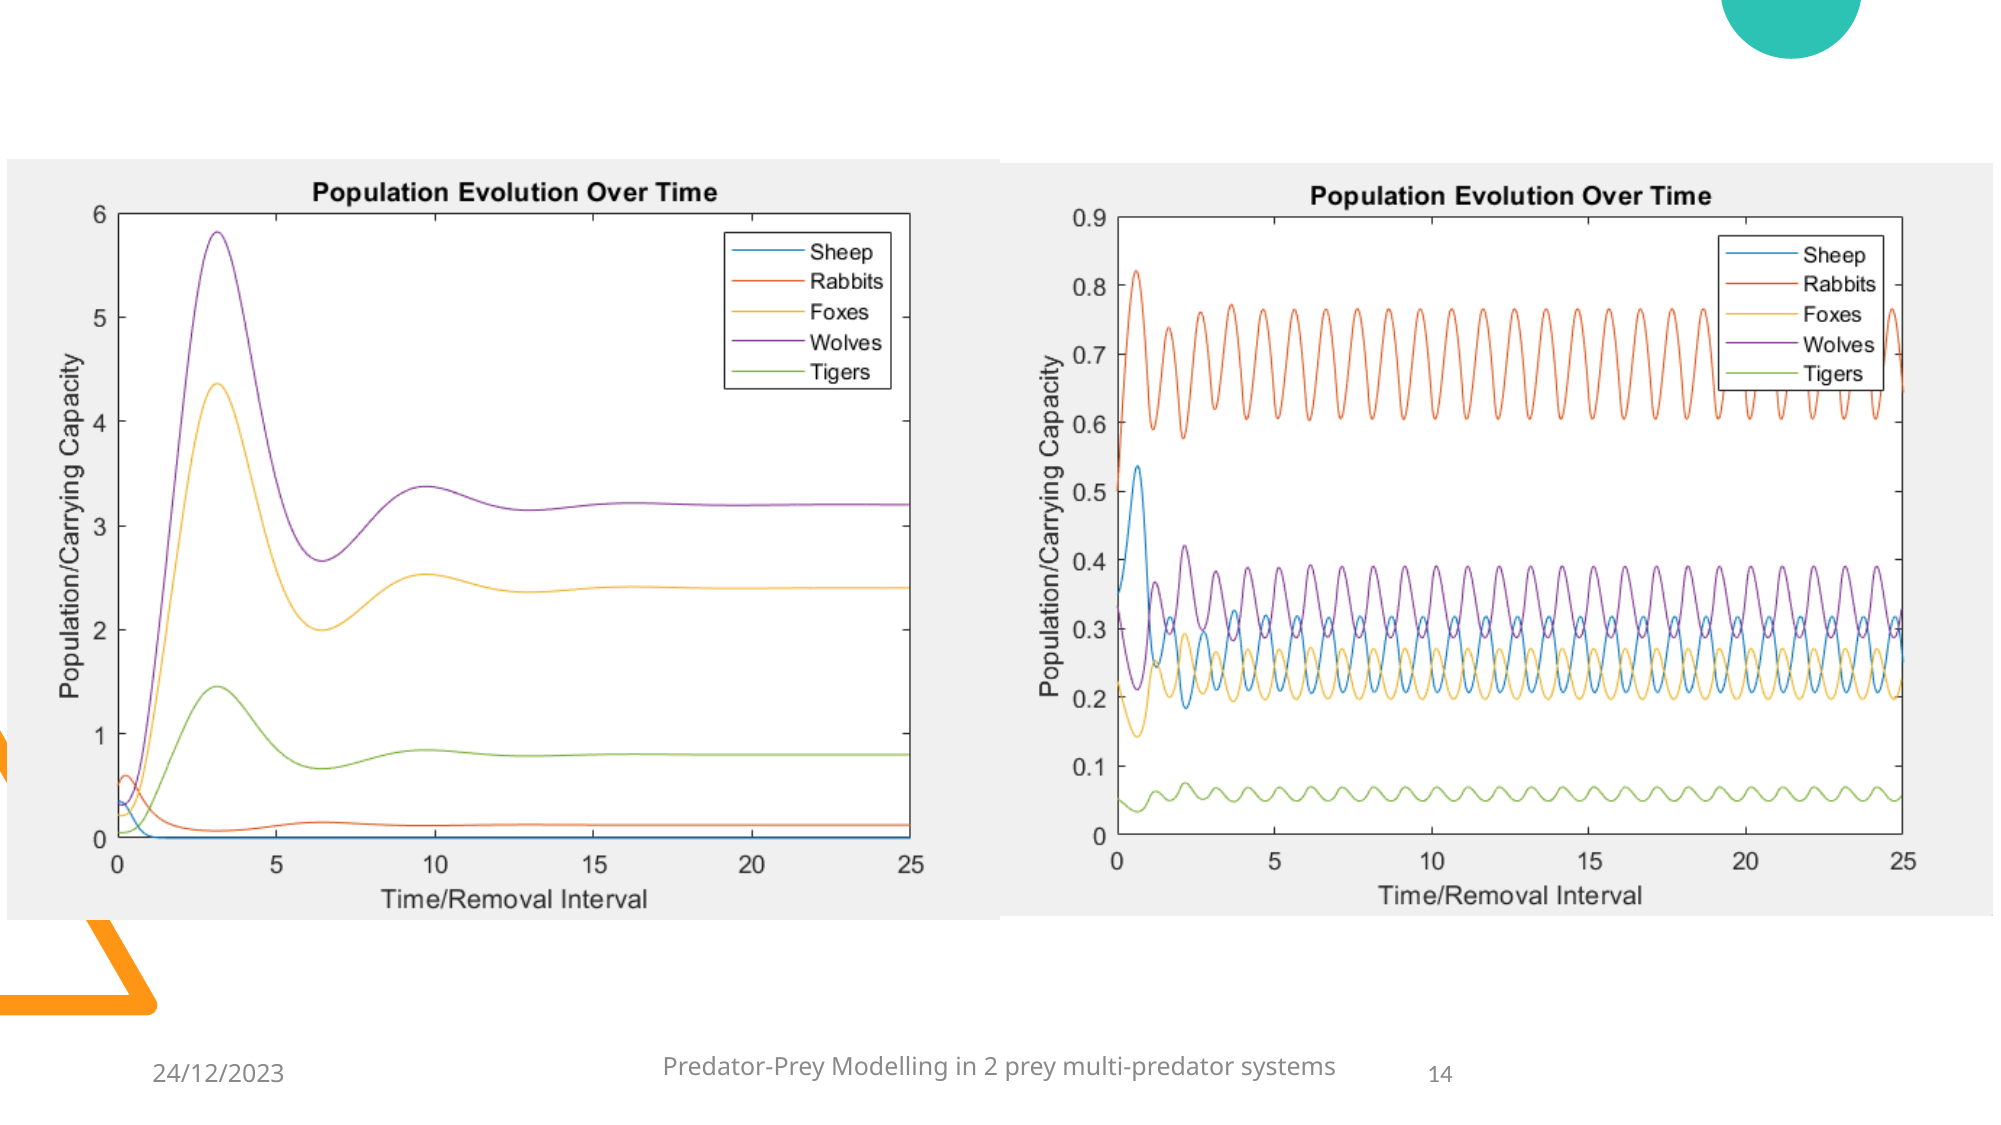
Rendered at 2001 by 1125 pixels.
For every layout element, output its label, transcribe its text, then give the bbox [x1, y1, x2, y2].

text_box Predator-Prey Modelling in 2 prey multi-predator systems [556, 1042, 1412, 1103]
text_box [1412, 1042, 1863, 1103]
text_box 24/12/2023 [137, 1042, 556, 1103]
picture [7, 159, 1993, 920]
